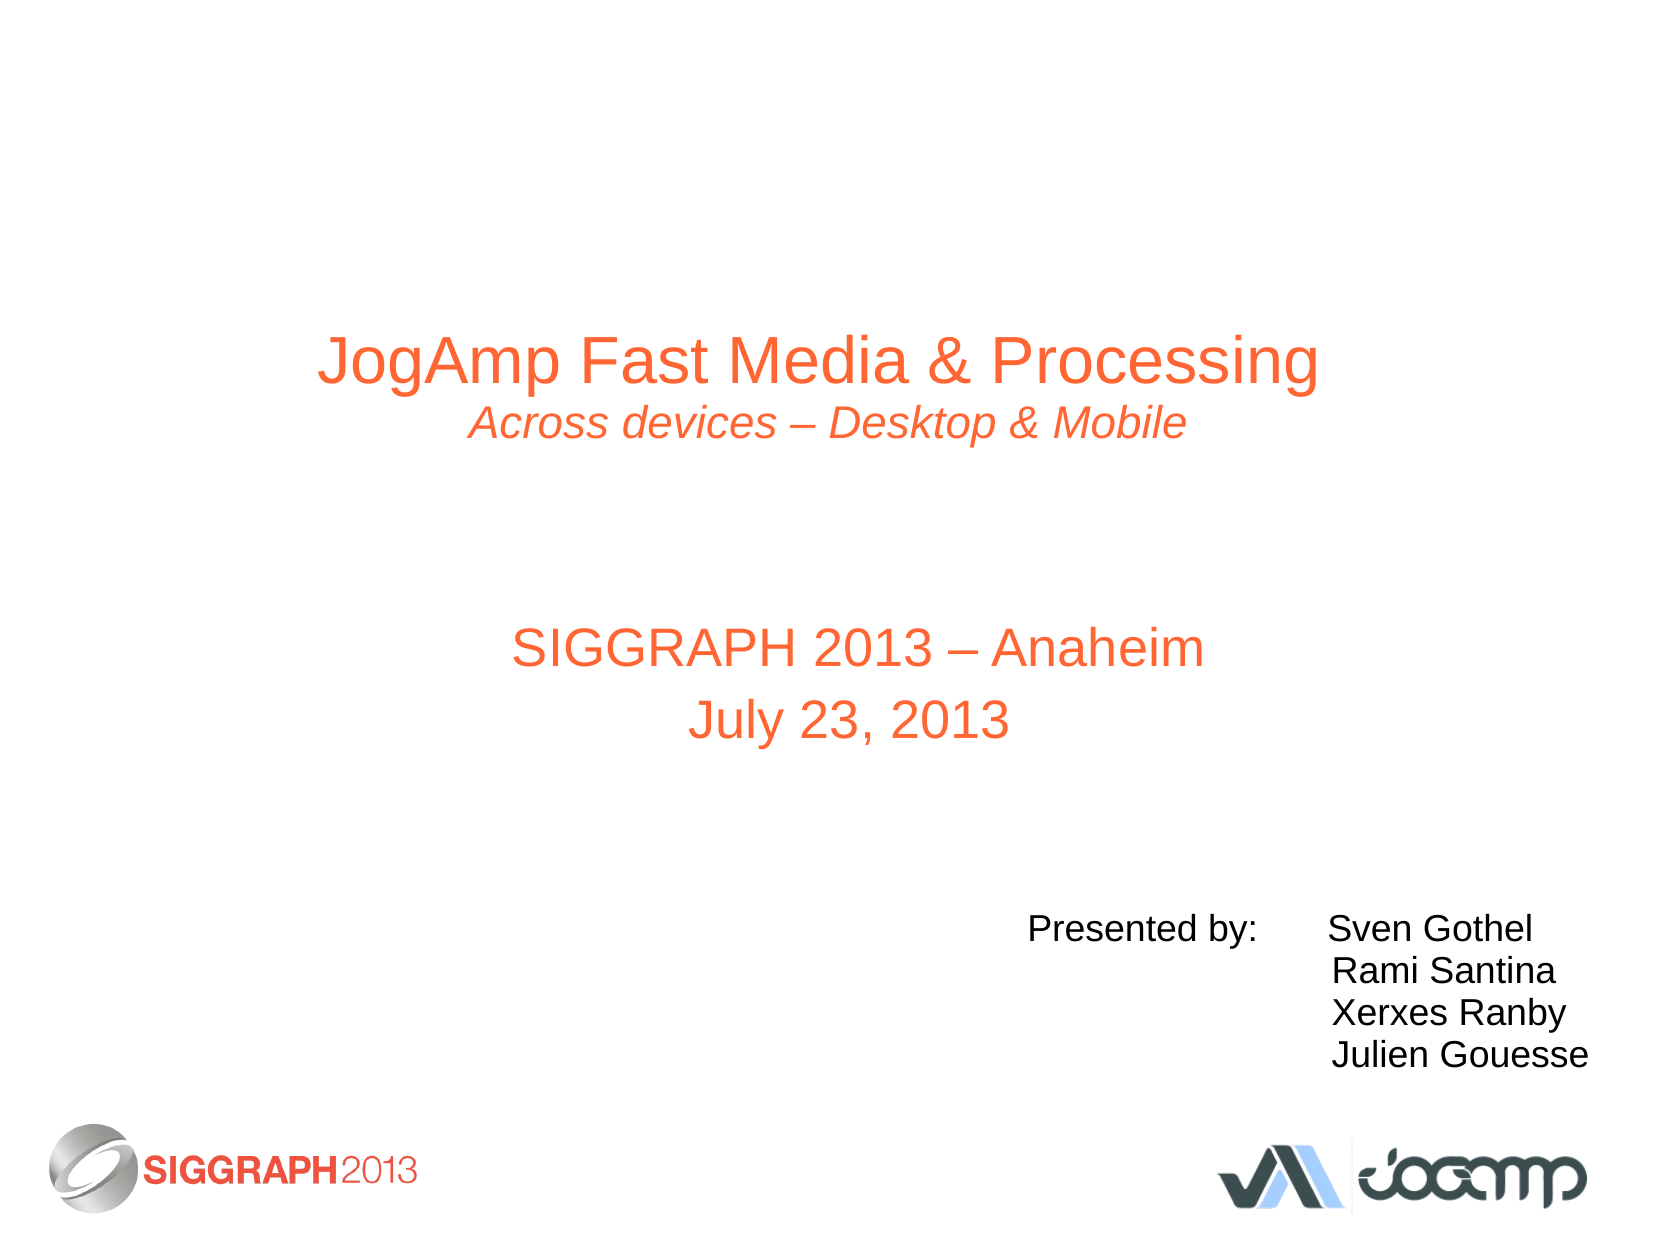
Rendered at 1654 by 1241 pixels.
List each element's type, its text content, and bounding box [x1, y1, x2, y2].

text_box Presented by: Sven Gothel Rami Santina Xerxes Ranby Julien Gouesse [1012, 900, 1613, 1126]
picture [45, 1122, 421, 1215]
picture [1215, 1139, 1587, 1215]
subtitle JogAmp Fast Media & Processing Across devices – Desktop & Mobile [75, 300, 1582, 472]
text_box SIGGRAPH 2013 – Anaheim July 23, 2013 [105, 600, 1613, 772]
